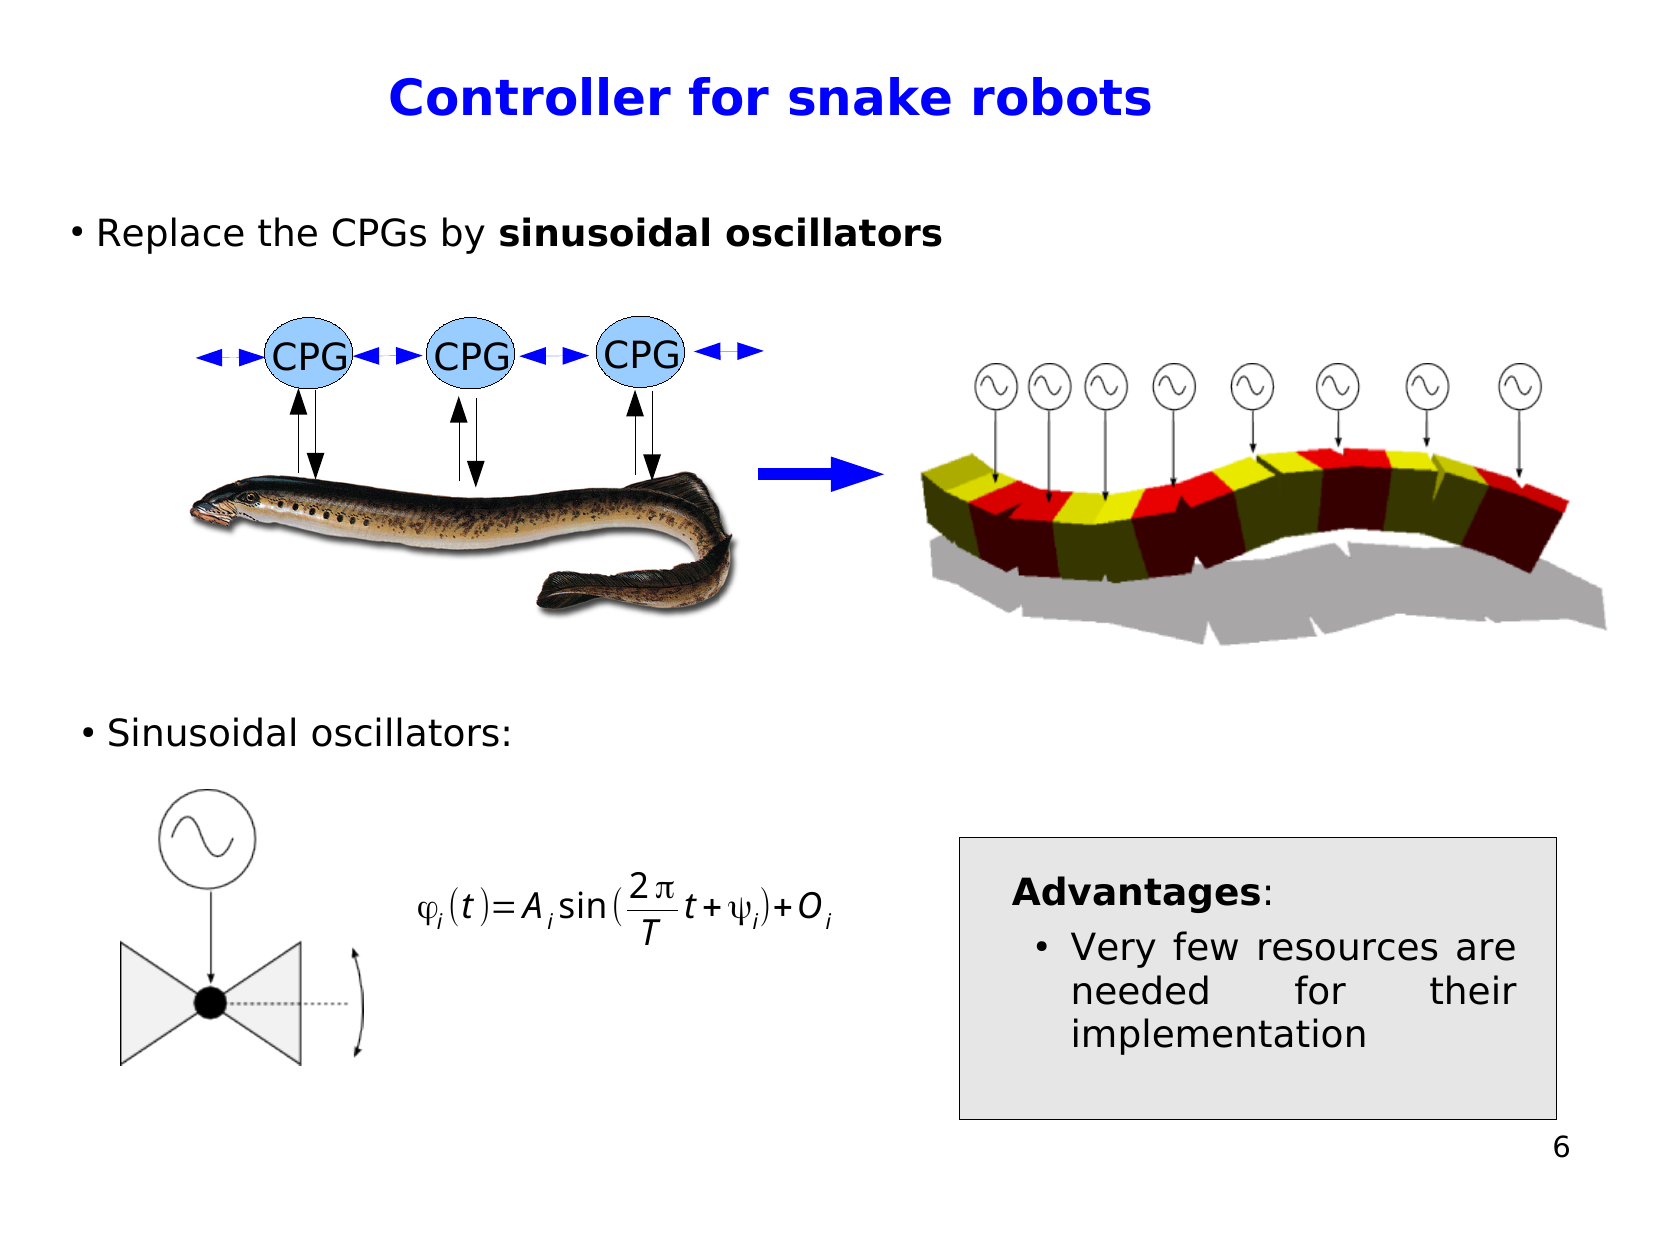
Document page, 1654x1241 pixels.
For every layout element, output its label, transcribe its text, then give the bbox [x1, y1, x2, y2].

text_box Sinusoidal oscillators: [66, 704, 529, 763]
text_box [277, 317, 340, 328]
text_box CPG [256, 328, 365, 387]
picture [148, 420, 777, 669]
chart [408, 864, 841, 955]
picture [895, 363, 1629, 666]
picture [120, 789, 364, 1066]
text_box CPG [588, 326, 696, 386]
text_box Controller for snake robots [374, 61, 1169, 135]
text_box [439, 317, 502, 328]
text_box CPG [418, 328, 527, 387]
text_box Advantages: Very few resources are needed for their implementation [985, 863, 1544, 1079]
text_box [959, 837, 1557, 1120]
text_box Replace the CPGs by sinusoidal oscillators [55, 204, 1250, 263]
text_box [609, 316, 671, 326]
